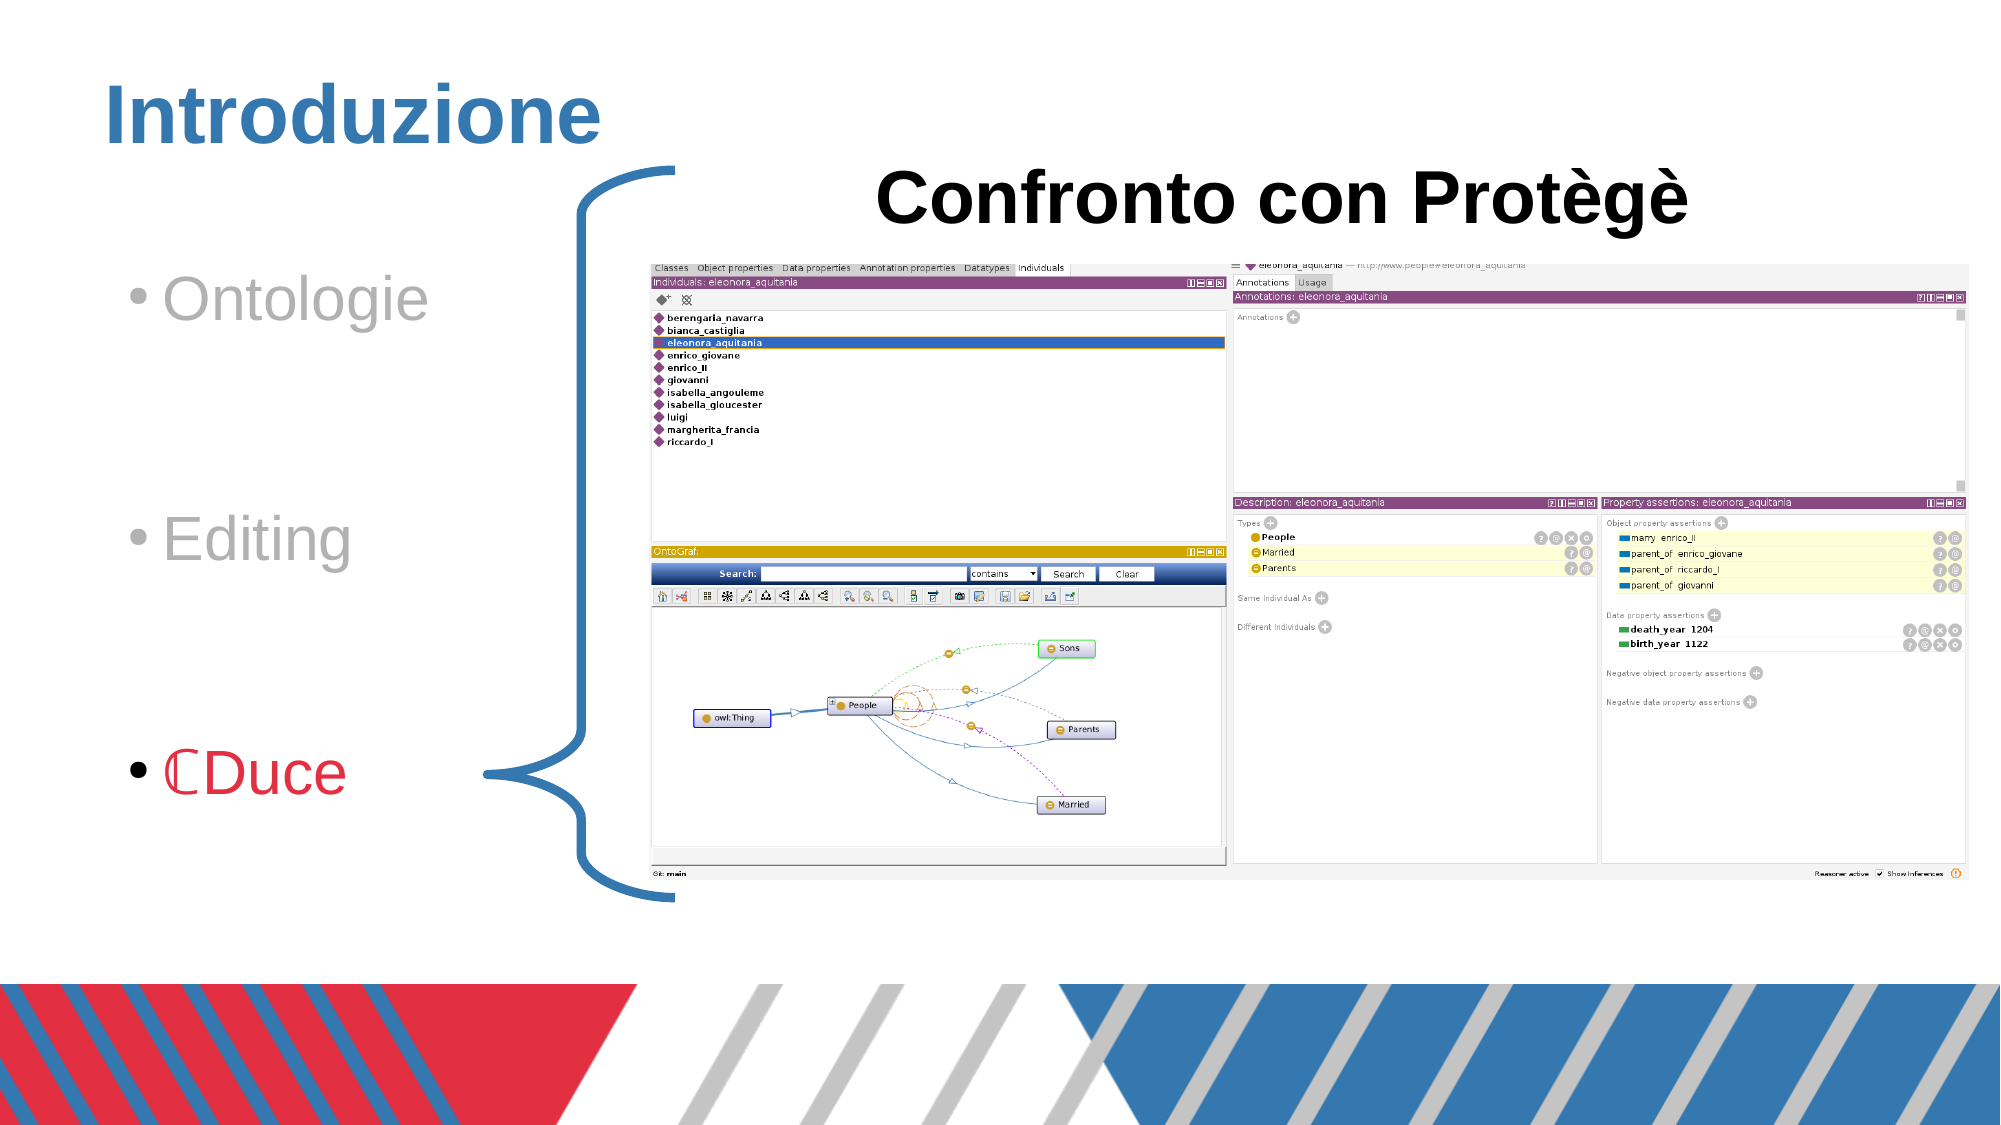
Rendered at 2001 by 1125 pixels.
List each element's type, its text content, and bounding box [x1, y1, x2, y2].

text_box Confronto con Protègè [860, 148, 1723, 264]
picture [0, 984, 2000, 1125]
picture [649, 264, 1970, 880]
text_box Ontologie Editing ℂDuce [112, 262, 1801, 976]
title Introduzione [89, 64, 1828, 171]
